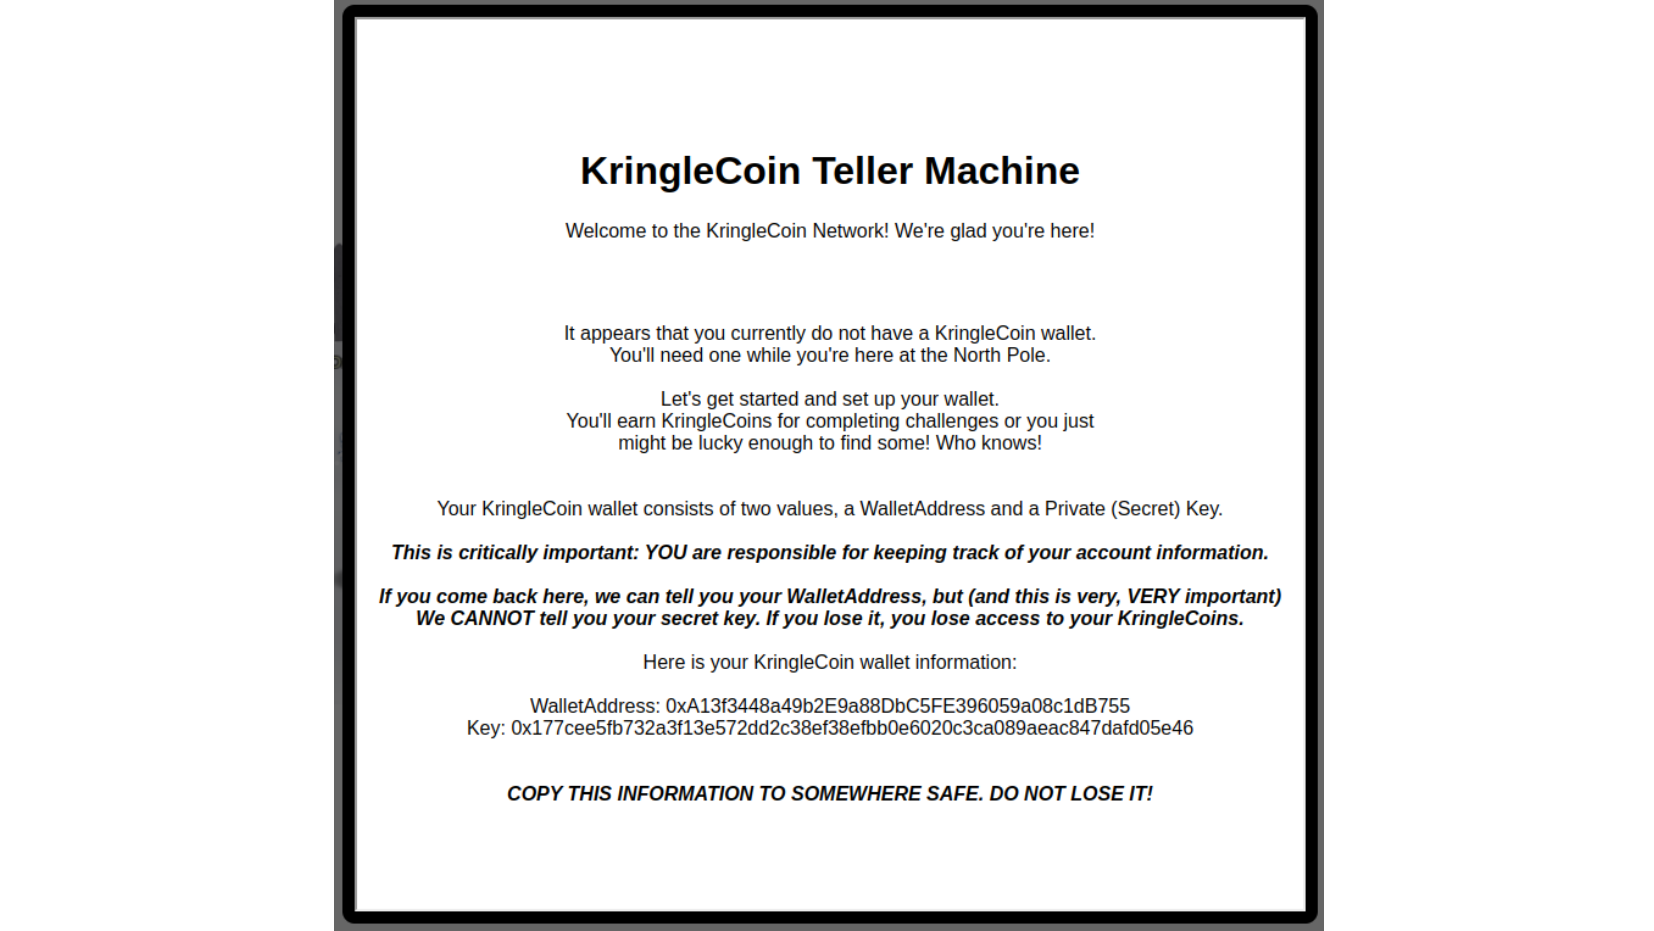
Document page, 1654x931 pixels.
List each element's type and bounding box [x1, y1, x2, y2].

picture [334, 0, 1324, 931]
